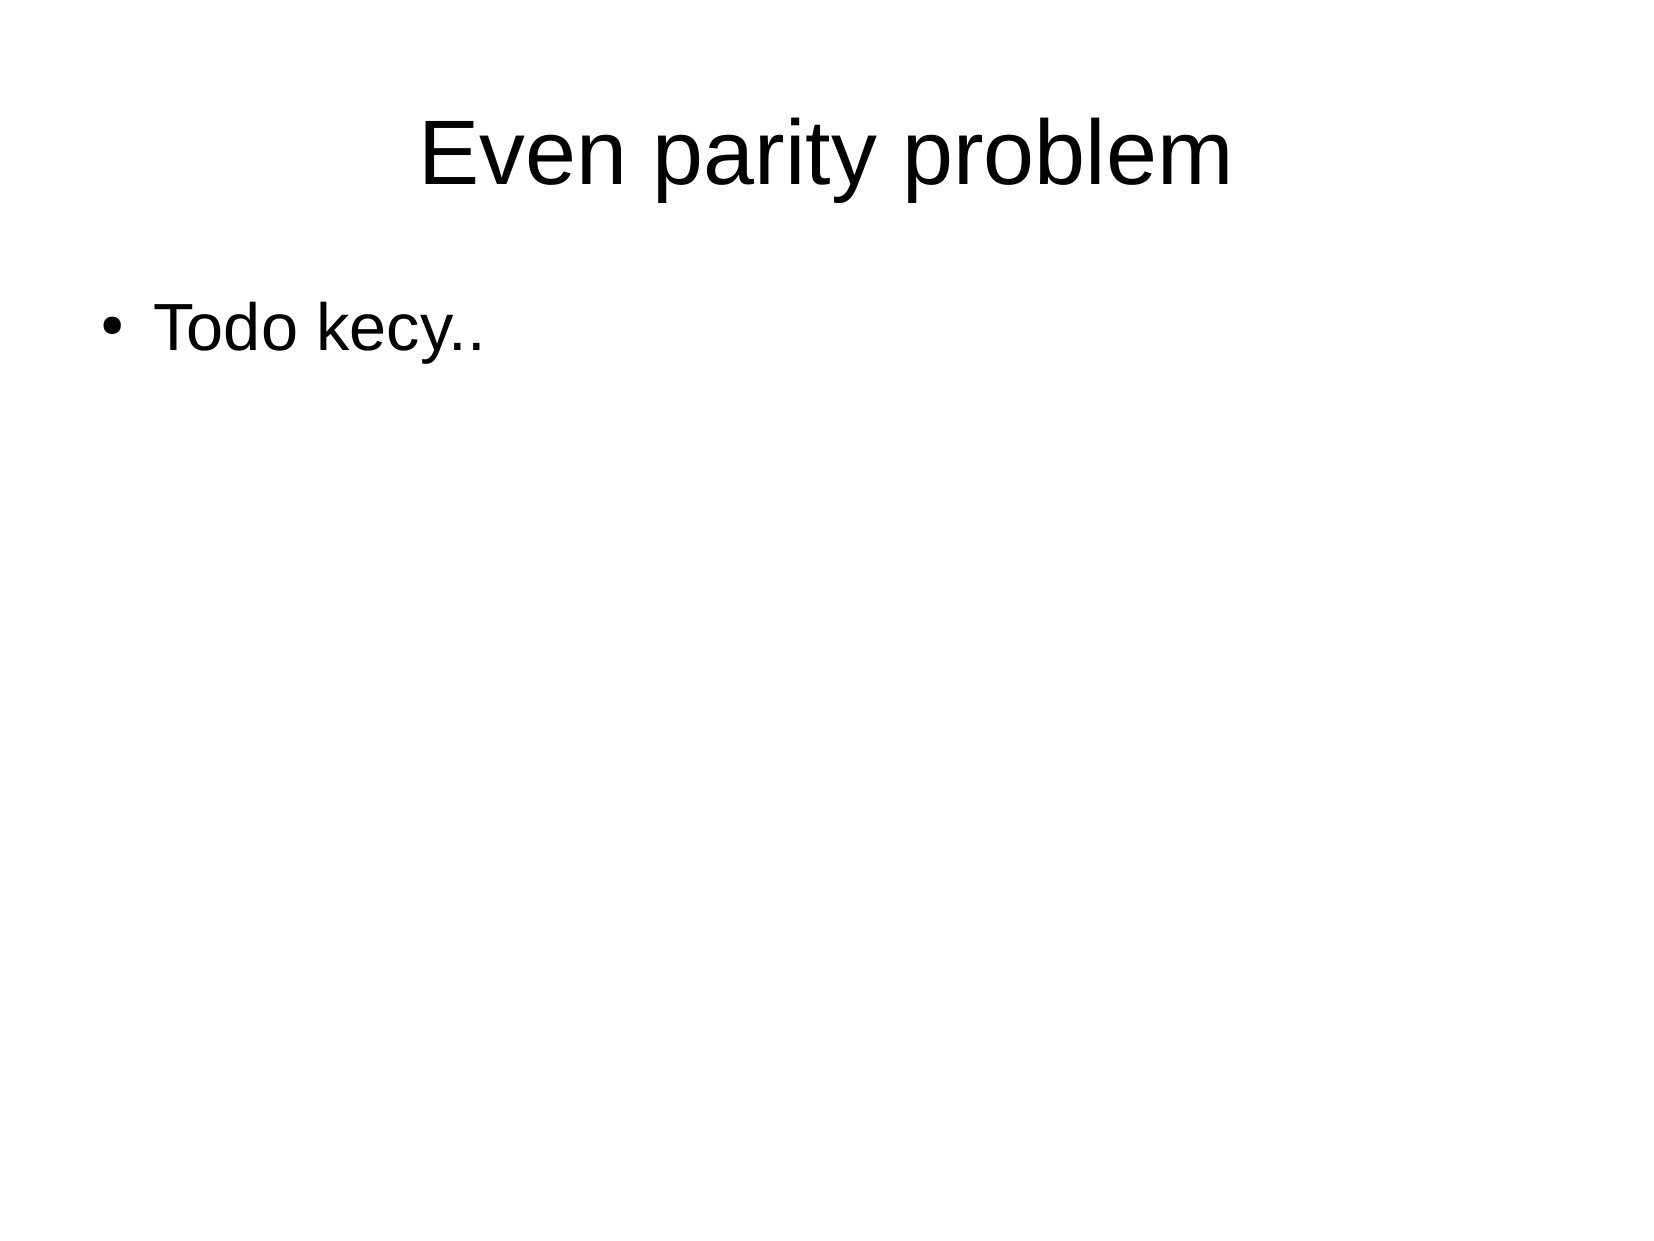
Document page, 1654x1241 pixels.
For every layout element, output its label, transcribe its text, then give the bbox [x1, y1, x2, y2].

title Even parity problem [82, 49, 1571, 257]
list Todo kecy.. [82, 290, 1538, 1010]
